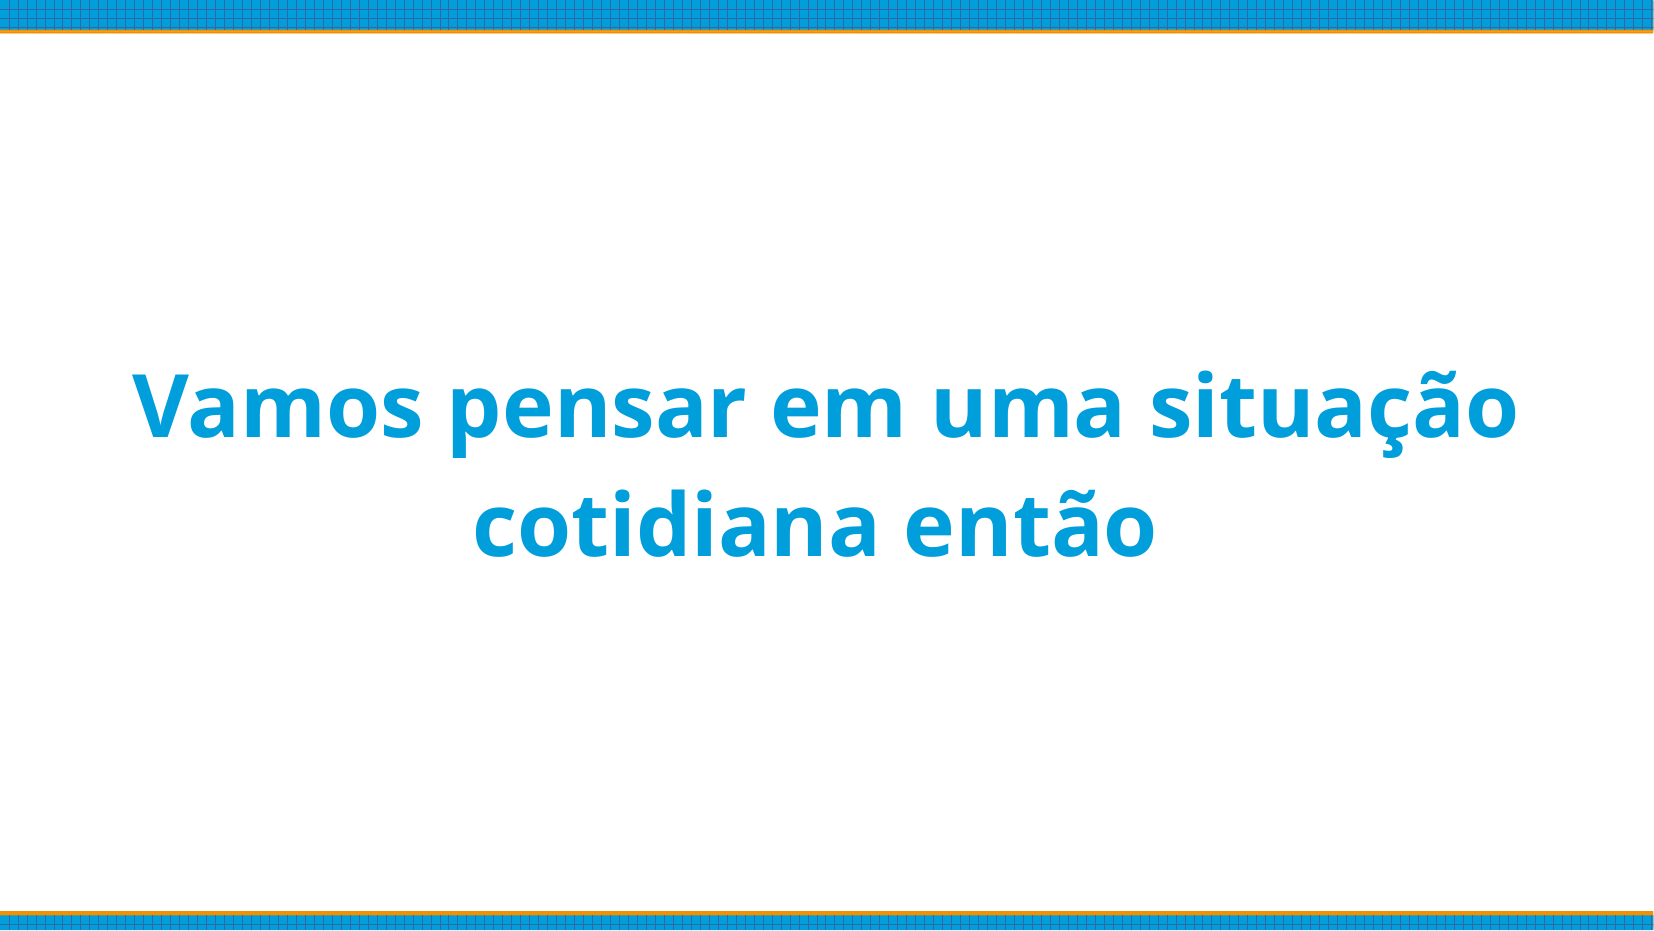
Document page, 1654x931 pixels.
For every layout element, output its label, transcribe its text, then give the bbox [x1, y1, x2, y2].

subtitle Vamos pensar em uma situação cotidiana então [82, 103, 1571, 824]
